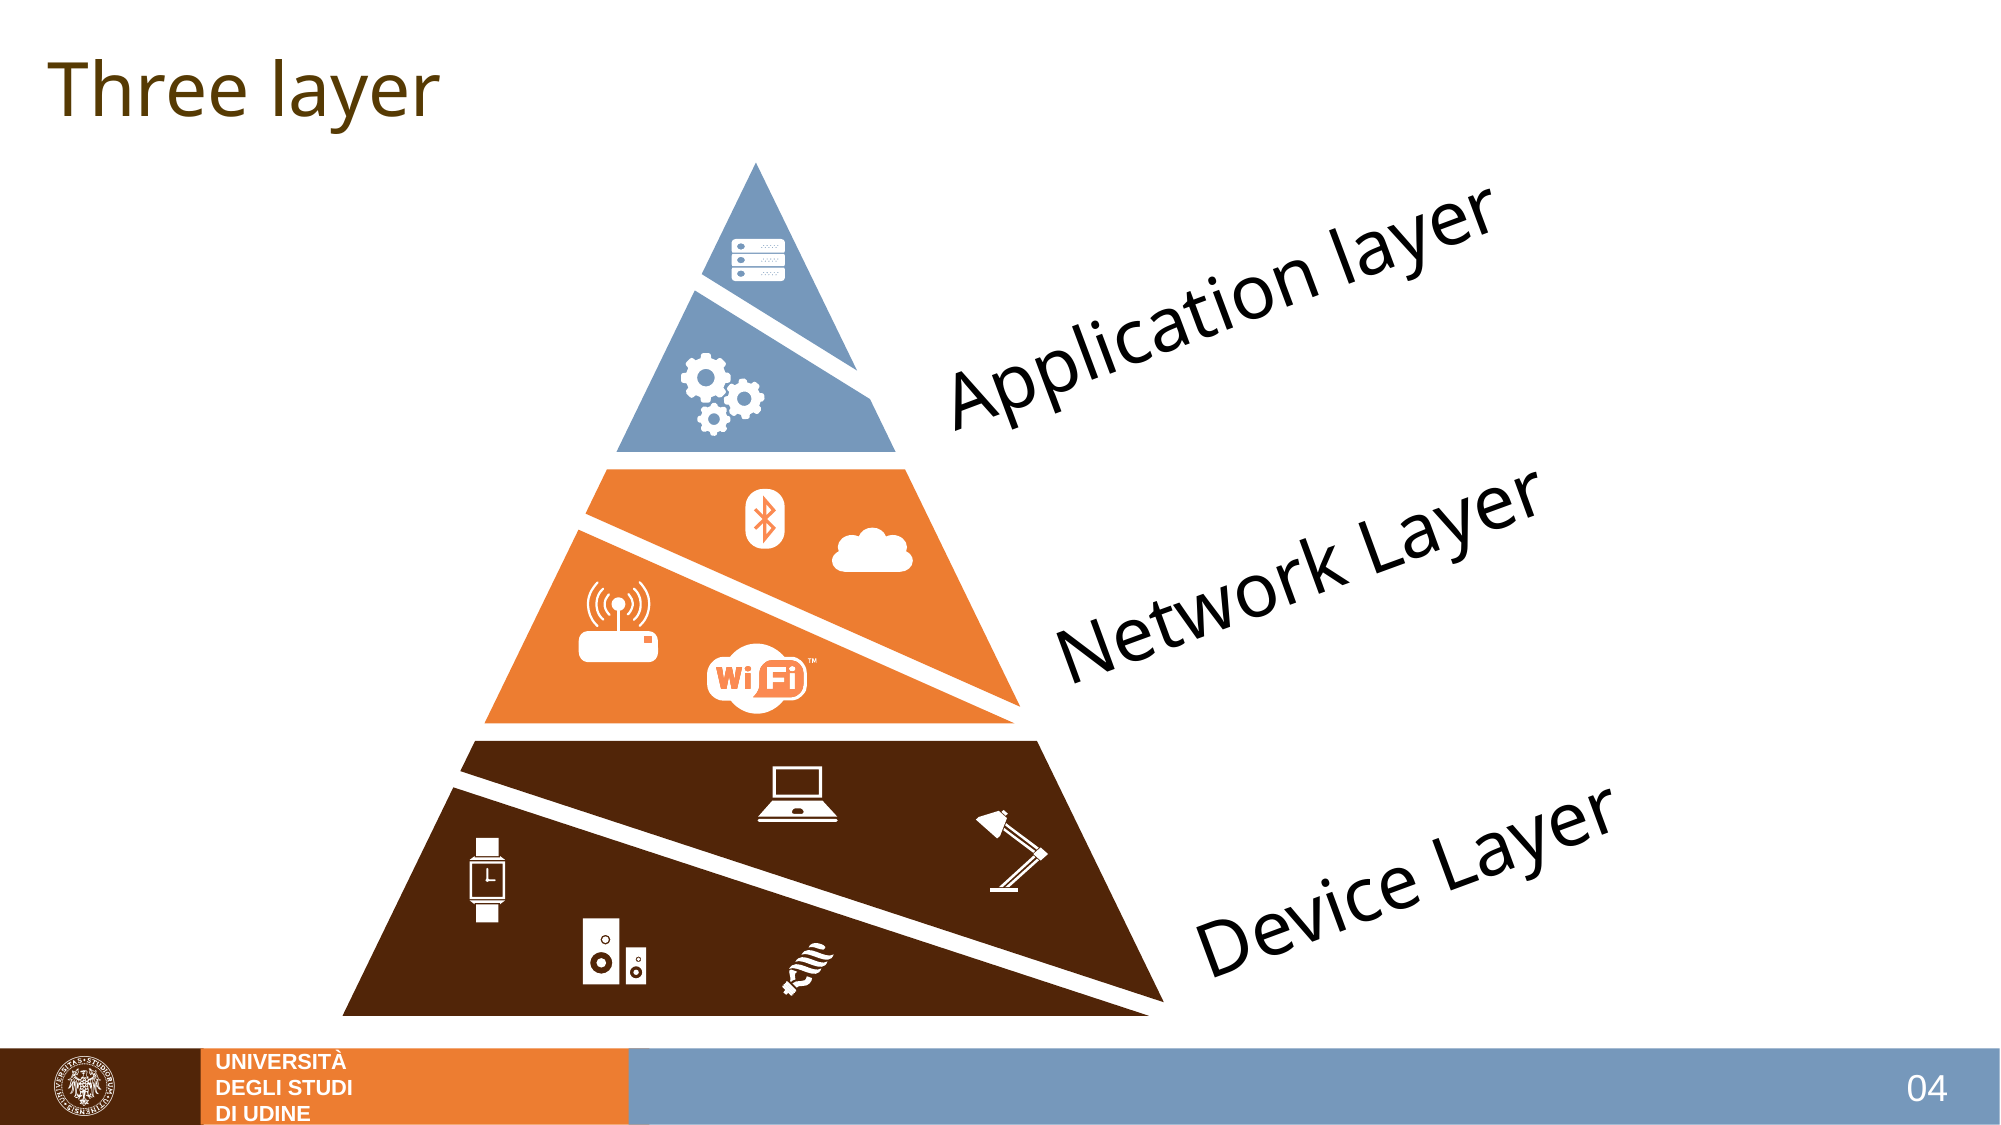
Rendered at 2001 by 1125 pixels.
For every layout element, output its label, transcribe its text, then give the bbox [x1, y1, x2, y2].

picture [342, 103, 1787, 1016]
text_box Three layer [379, 80, 400, 92]
text_box [0, 1048, 200, 1125]
picture [51, 1053, 117, 1120]
text_box UNIVERSITÀ DEGLI STUDI DI UDINE [200, 1048, 628, 1125]
text_box Three layer [33, 33, 1438, 139]
text_box 04 [1864, 1056, 1963, 1117]
text_box [628, 1048, 2000, 1125]
